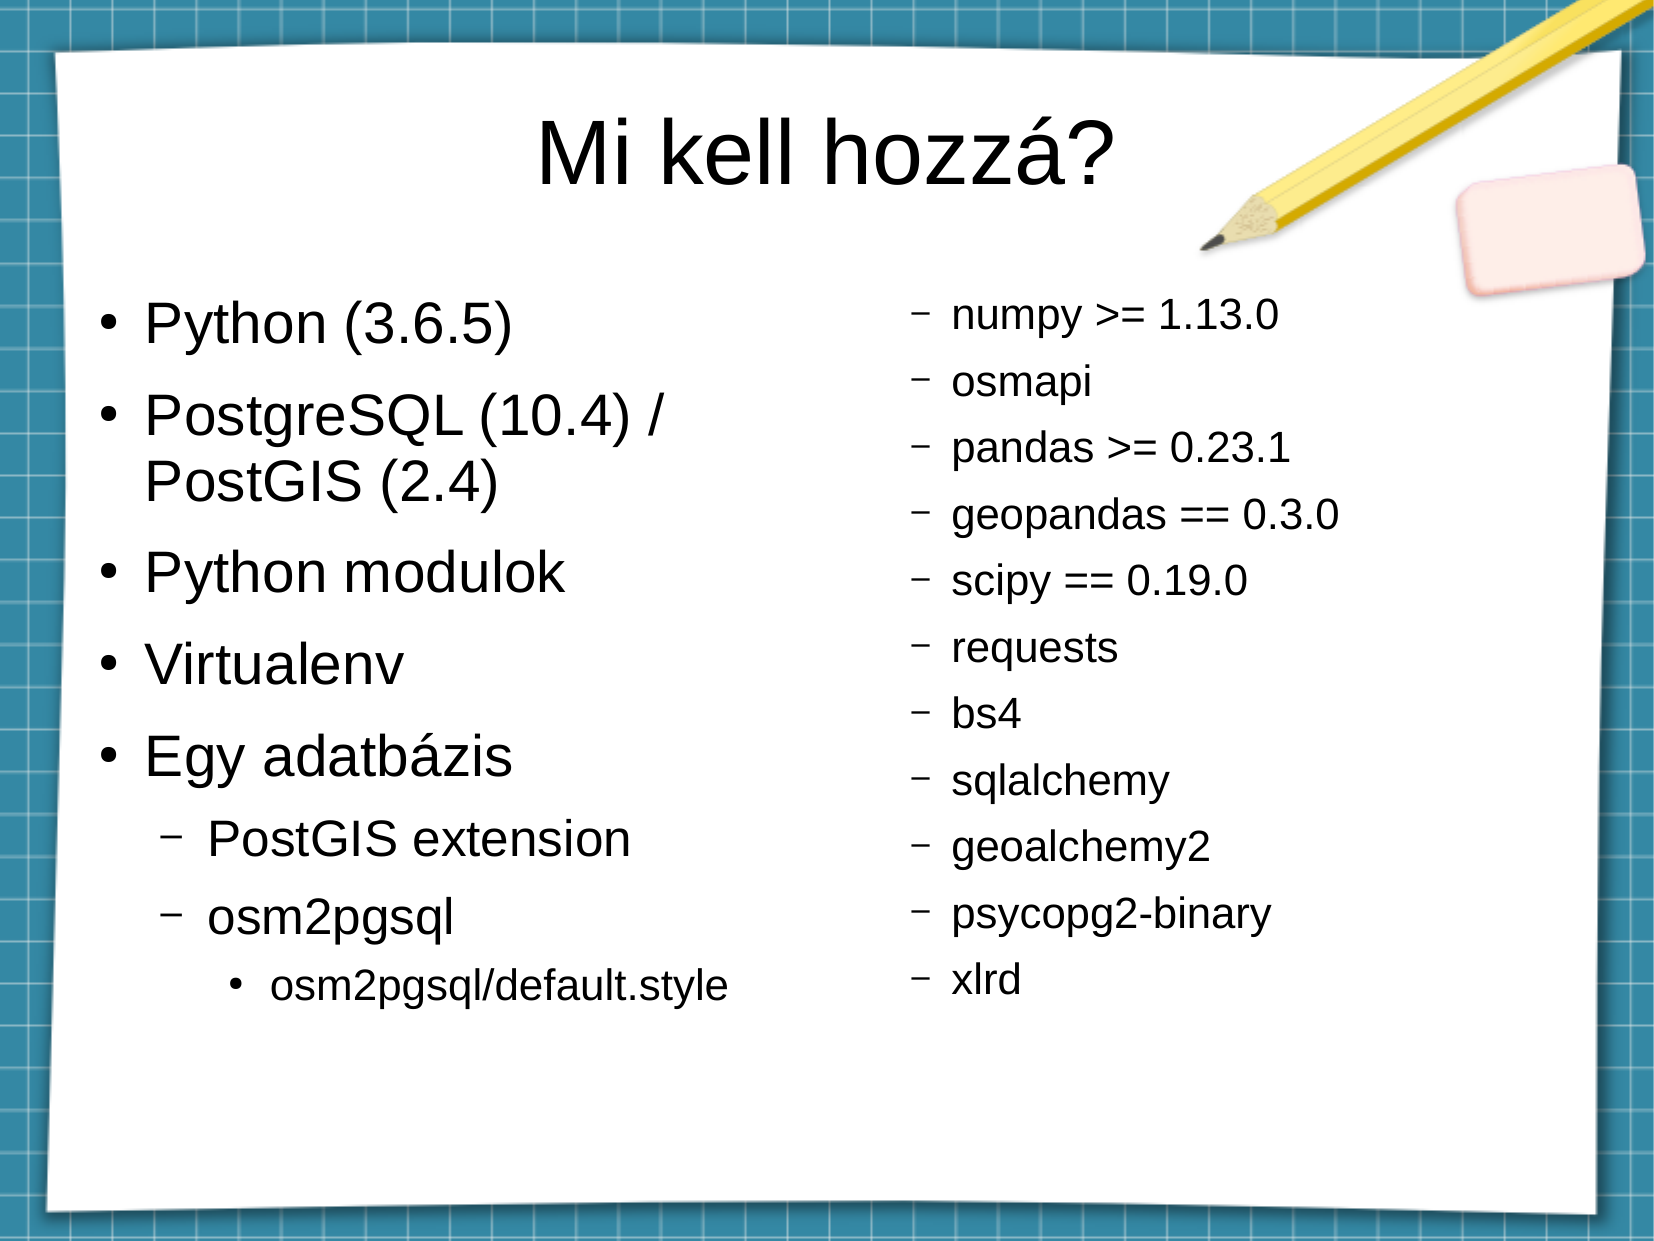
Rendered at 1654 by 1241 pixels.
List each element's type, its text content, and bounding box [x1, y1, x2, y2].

title Mi kell hozzá? [82, 49, 1571, 257]
list numpy >= 1.13.0 osmapi pandas >= 0.23.1 geopandas == 0.3.0 scipy == 0.19.0 requests bs4 sqlalchemy geoalchemy2 psycopg2-binary xlrd [845, 290, 1572, 1010]
list Python (3.6.5) PostgreSQL (10.4) / PostGIS (2.4) Python modulok Virtualenv Egy adatbázis PostGIS extension osm2pgsql osm2pgsql/default.style [82, 290, 809, 1010]
picture [0, 0, 1654, 1241]
